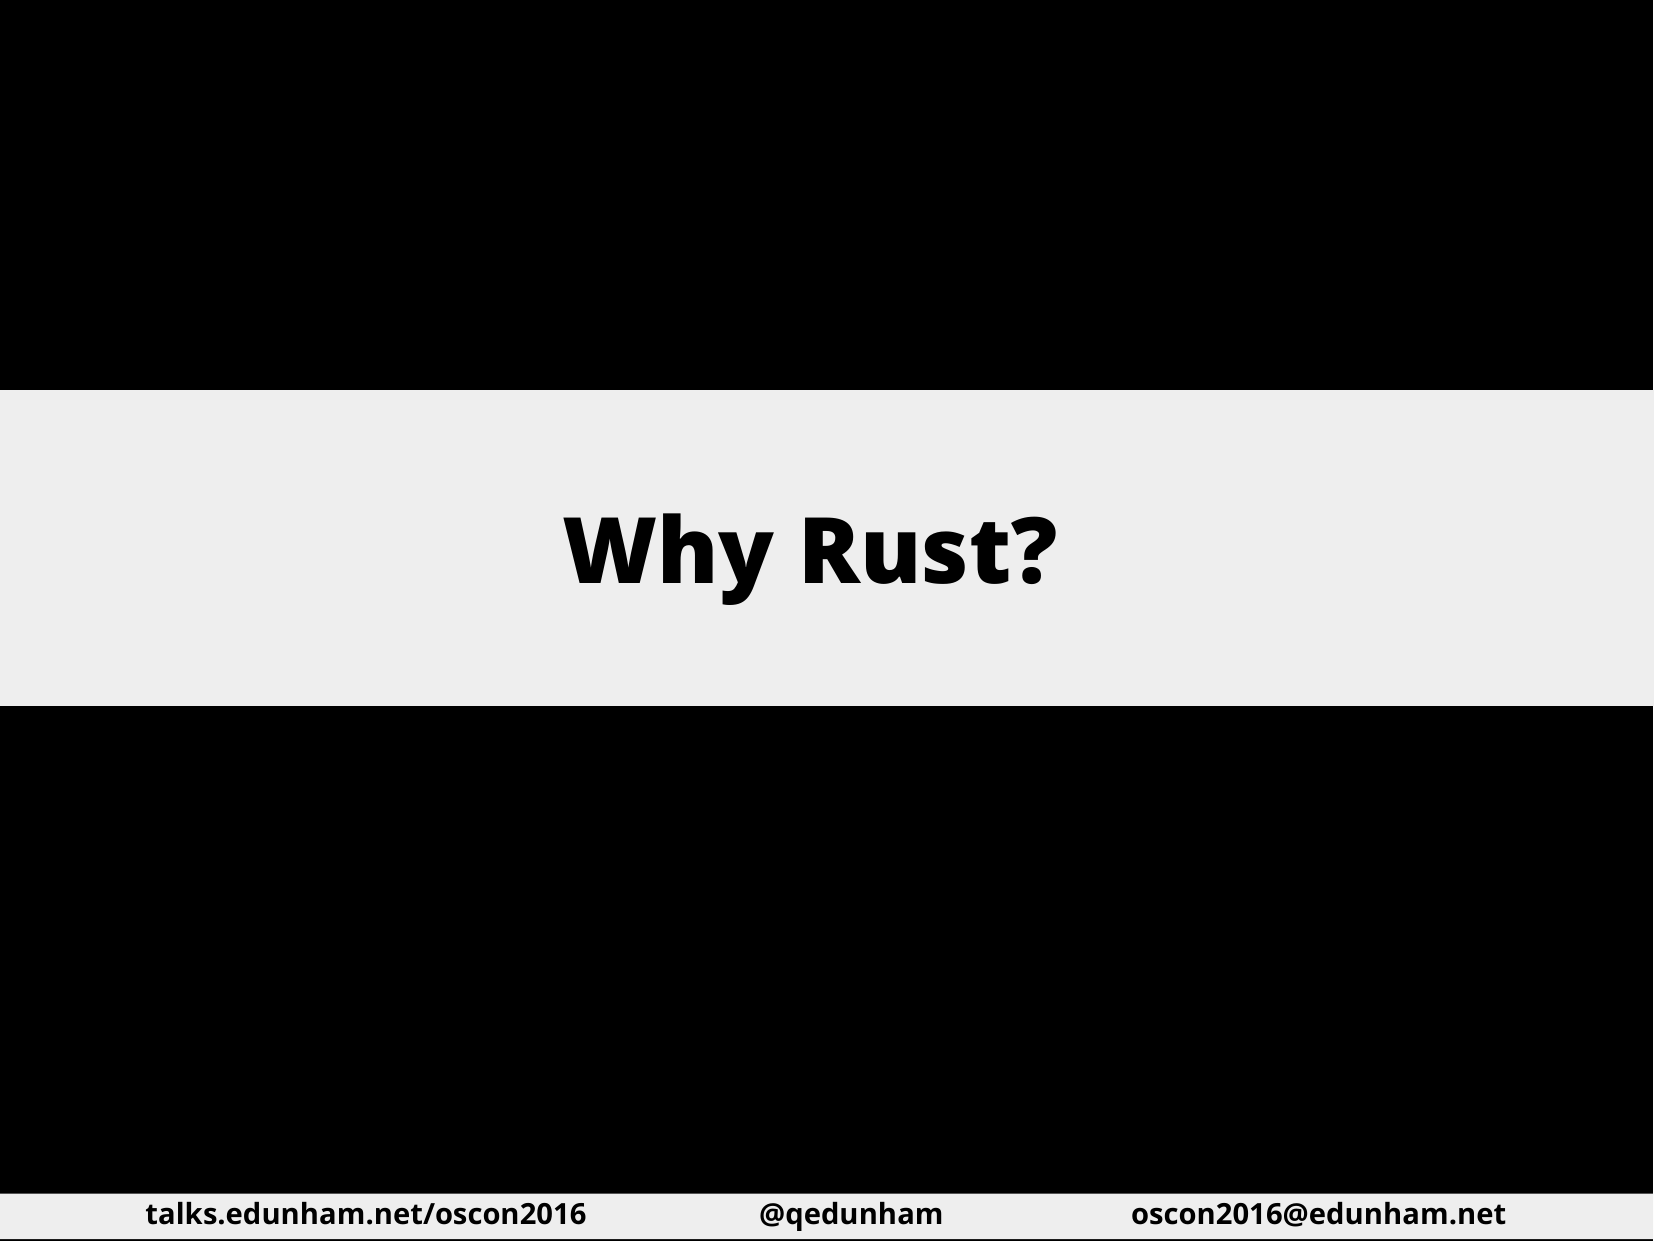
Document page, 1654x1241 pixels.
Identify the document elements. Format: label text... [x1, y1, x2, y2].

title Why Rust? [0, 390, 1621, 706]
